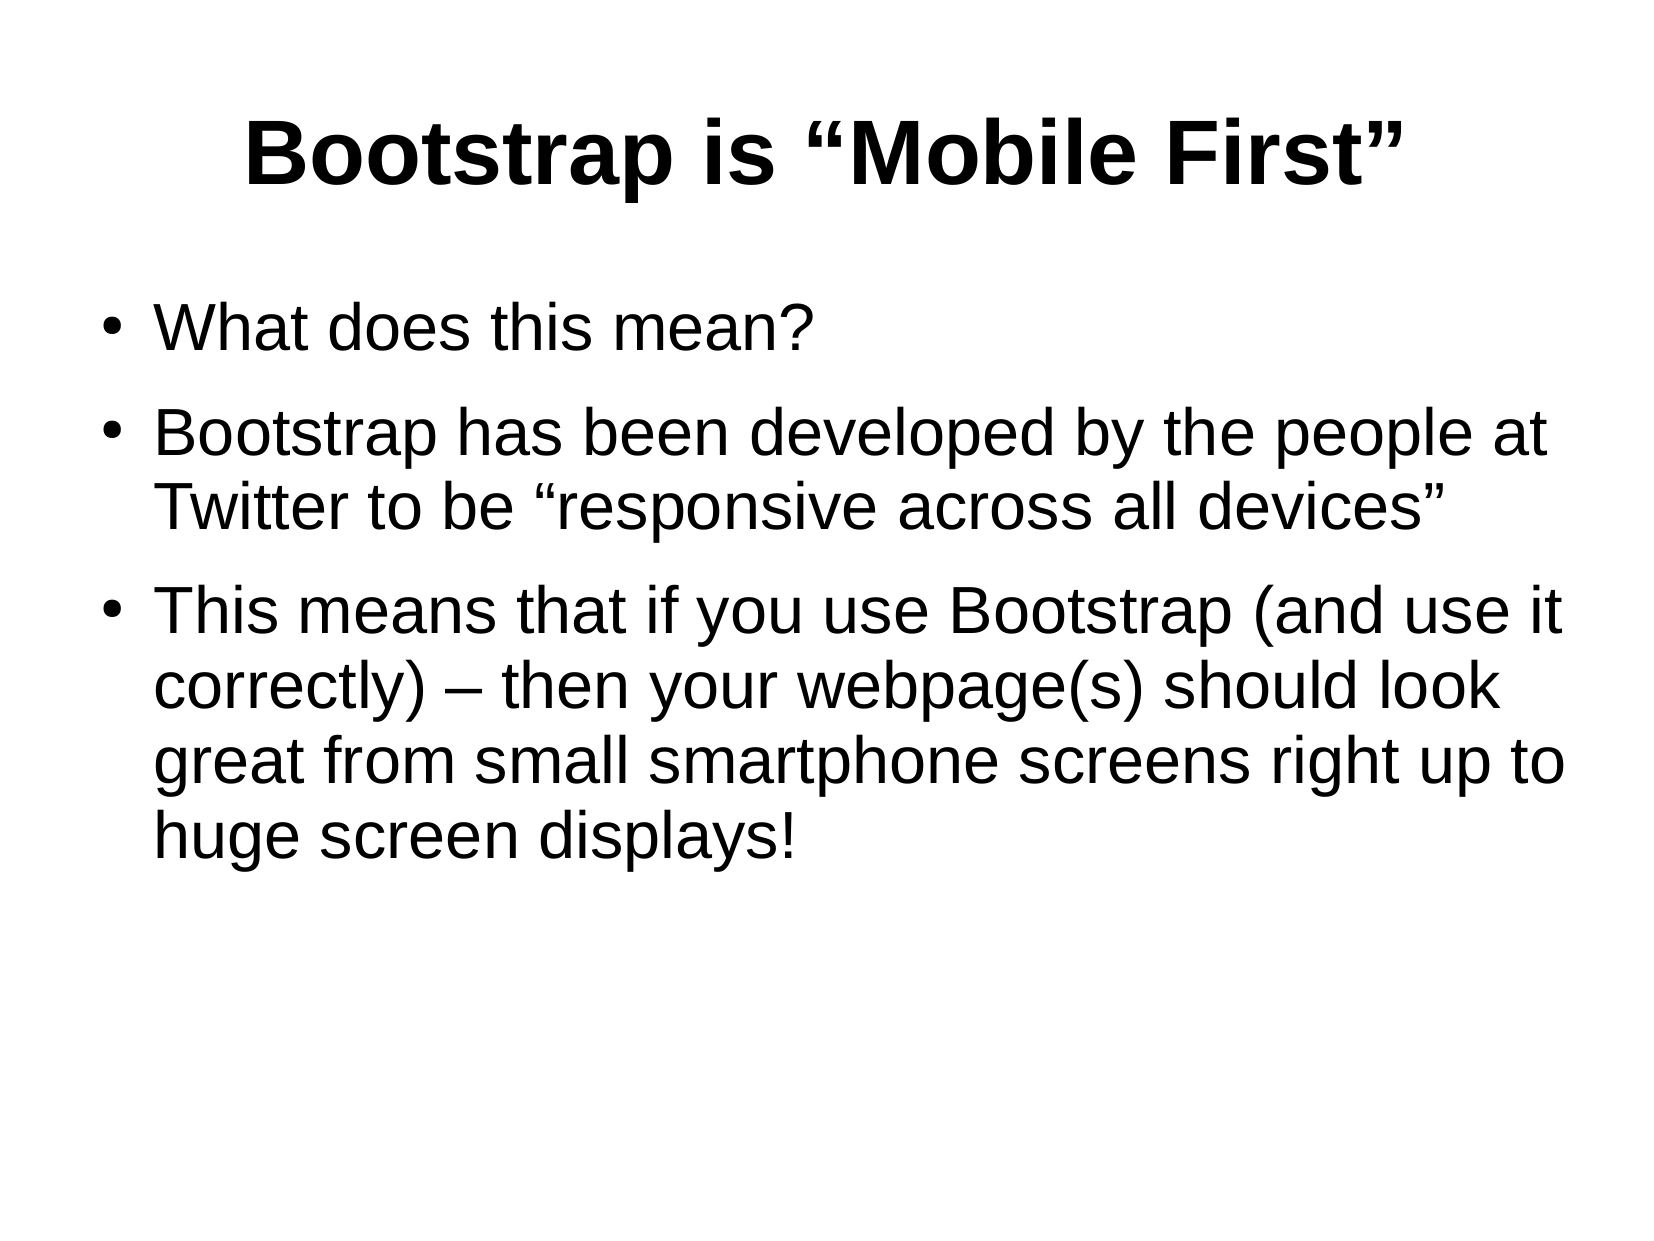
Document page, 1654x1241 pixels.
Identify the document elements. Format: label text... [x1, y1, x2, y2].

list What does this mean? Bootstrap has been developed by the people at Twitter to be “responsive across all devices” This means that if you use Bootstrap (and use it correctly) – then your webpage(s) should look great from small smartphone screens right up to huge screen displays! [82, 290, 1571, 1010]
title Bootstrap is “Mobile First” [82, 49, 1571, 257]
